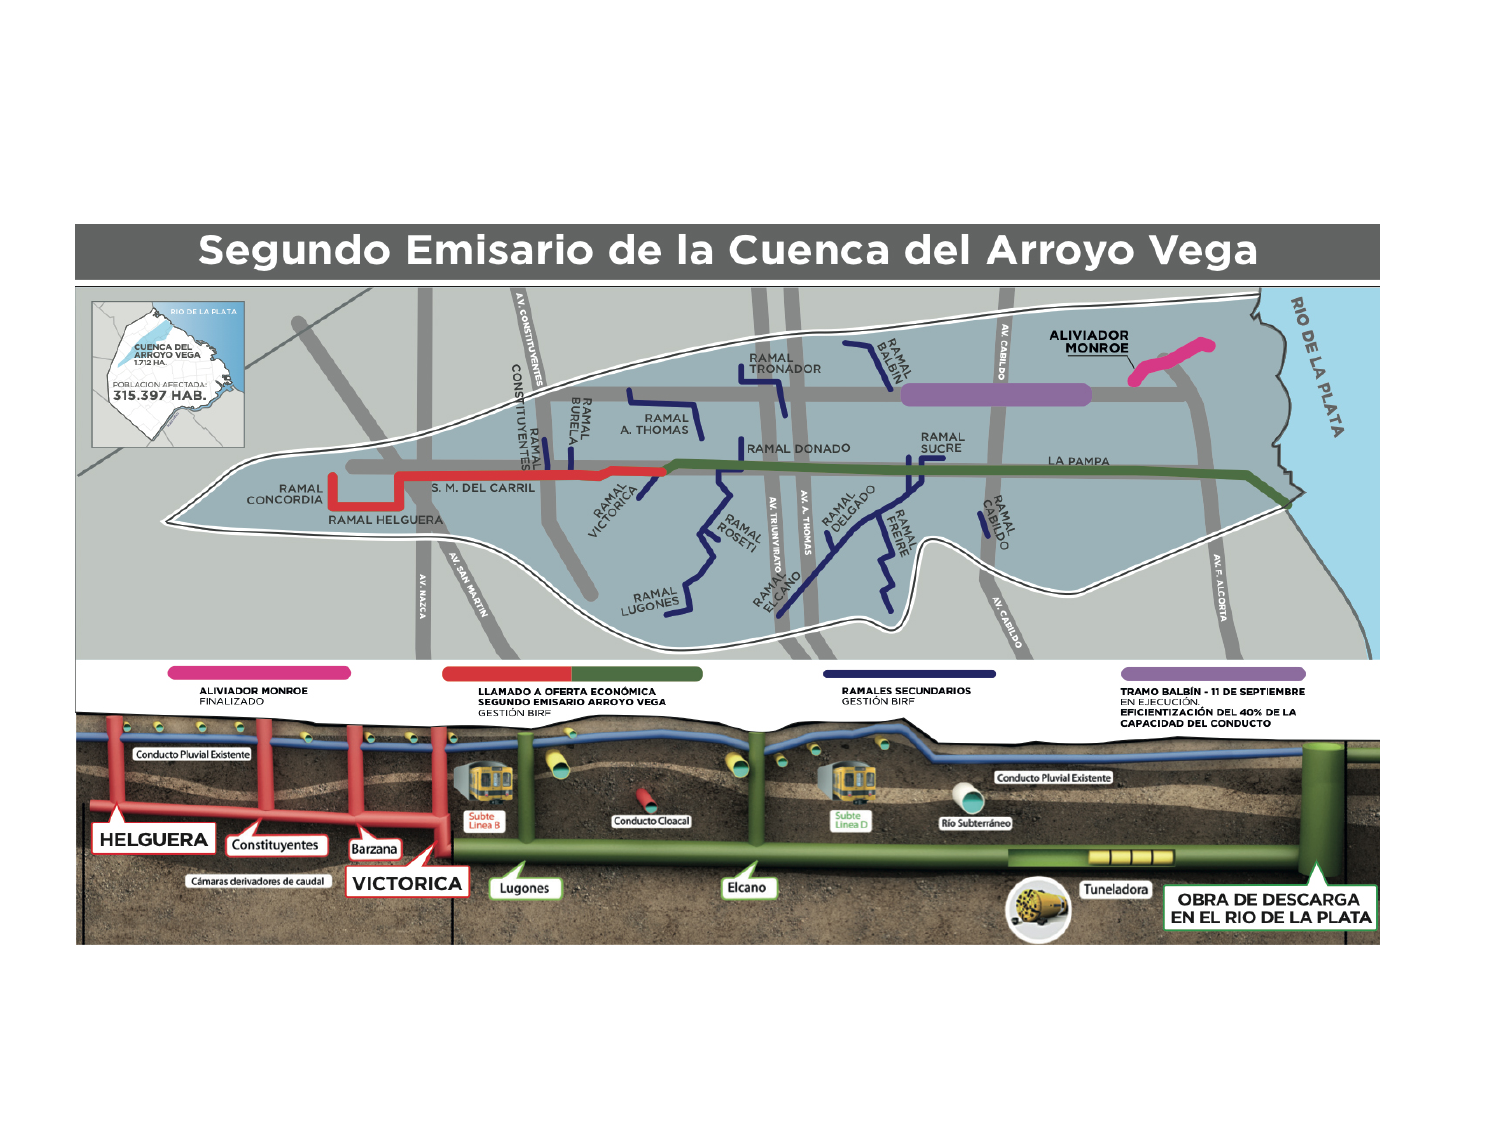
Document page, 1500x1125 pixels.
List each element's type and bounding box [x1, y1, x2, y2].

picture [75, 224, 1380, 946]
